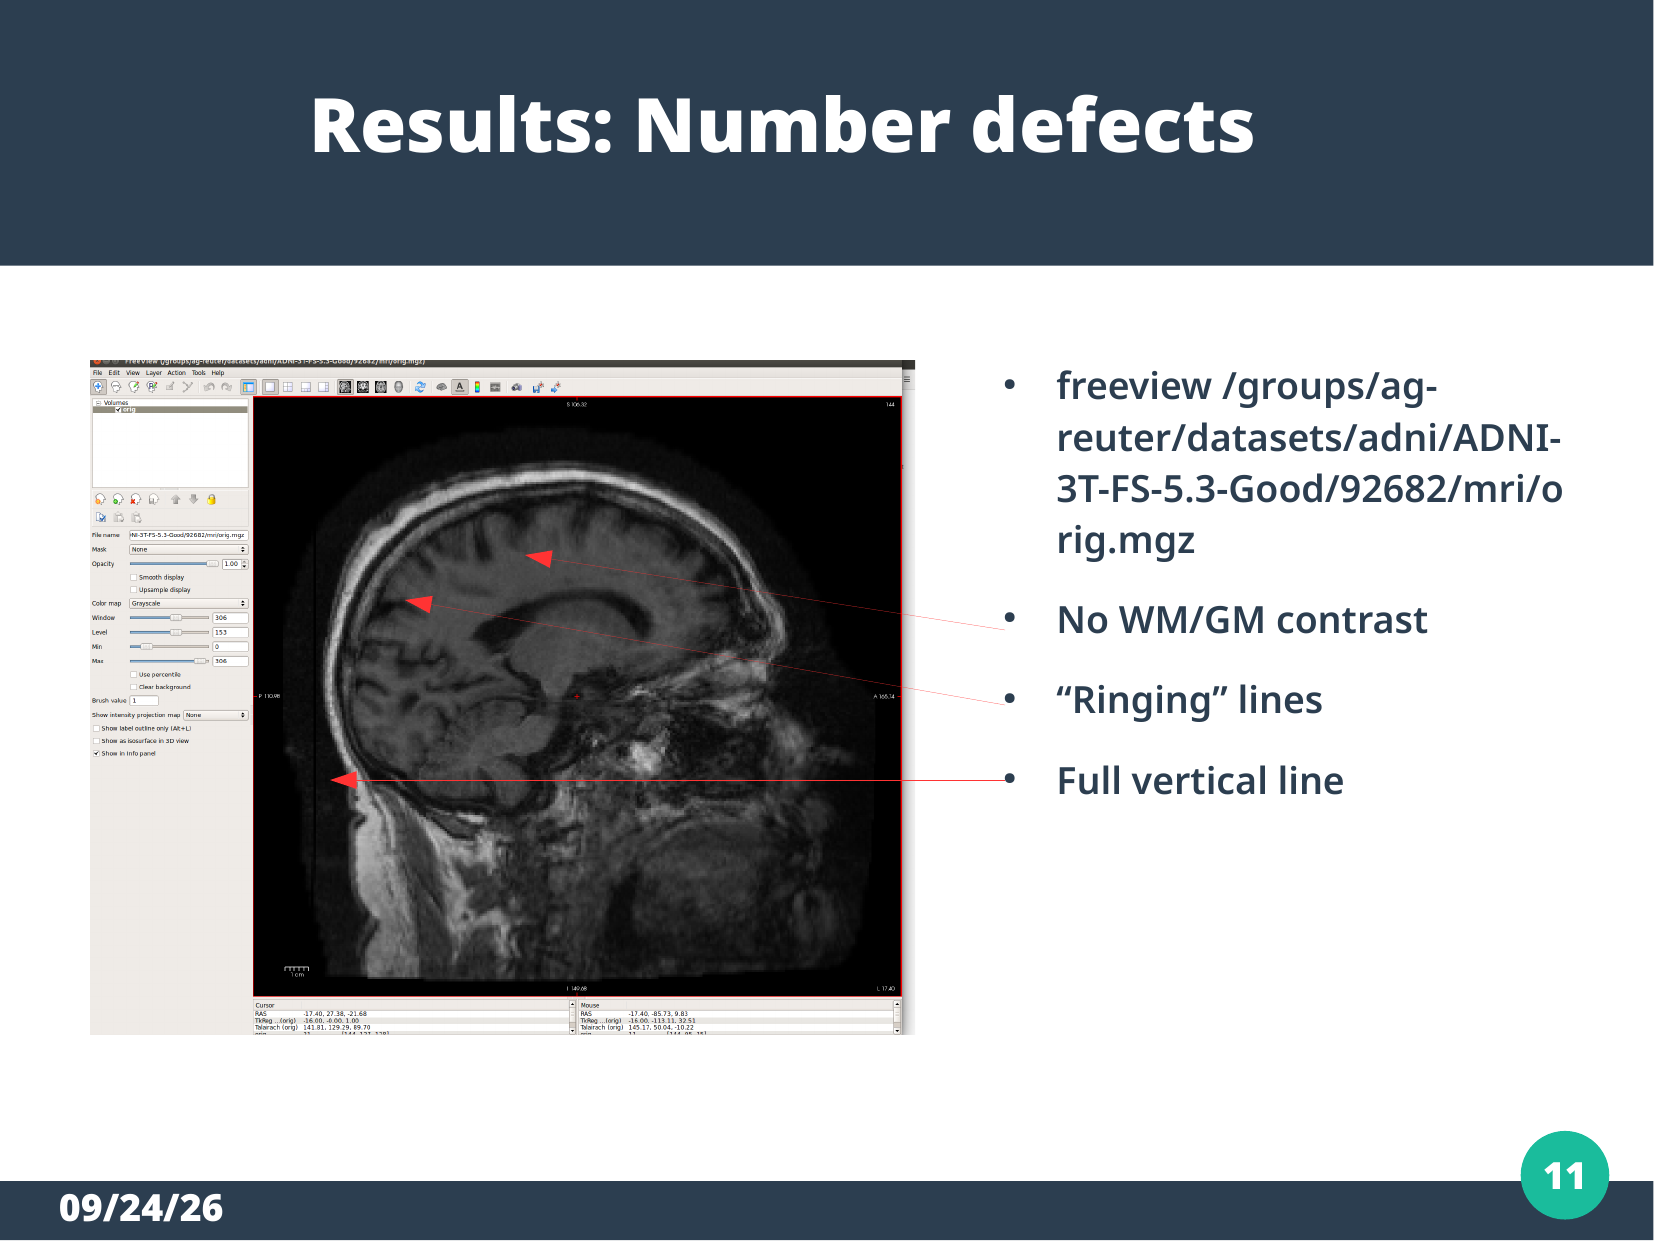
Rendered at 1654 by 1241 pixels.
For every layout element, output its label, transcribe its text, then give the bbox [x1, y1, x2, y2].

title Results: Number defects [84, 45, 1621, 203]
picture [90, 360, 916, 1036]
list freeview /groups/ag-reuter/datasets/adni/ADNI-3T-FS-5.3-Good/92682/mri/orig.mgz No WM/GM contrast “Ringing” lines Full vertical line [985, 360, 1576, 1021]
